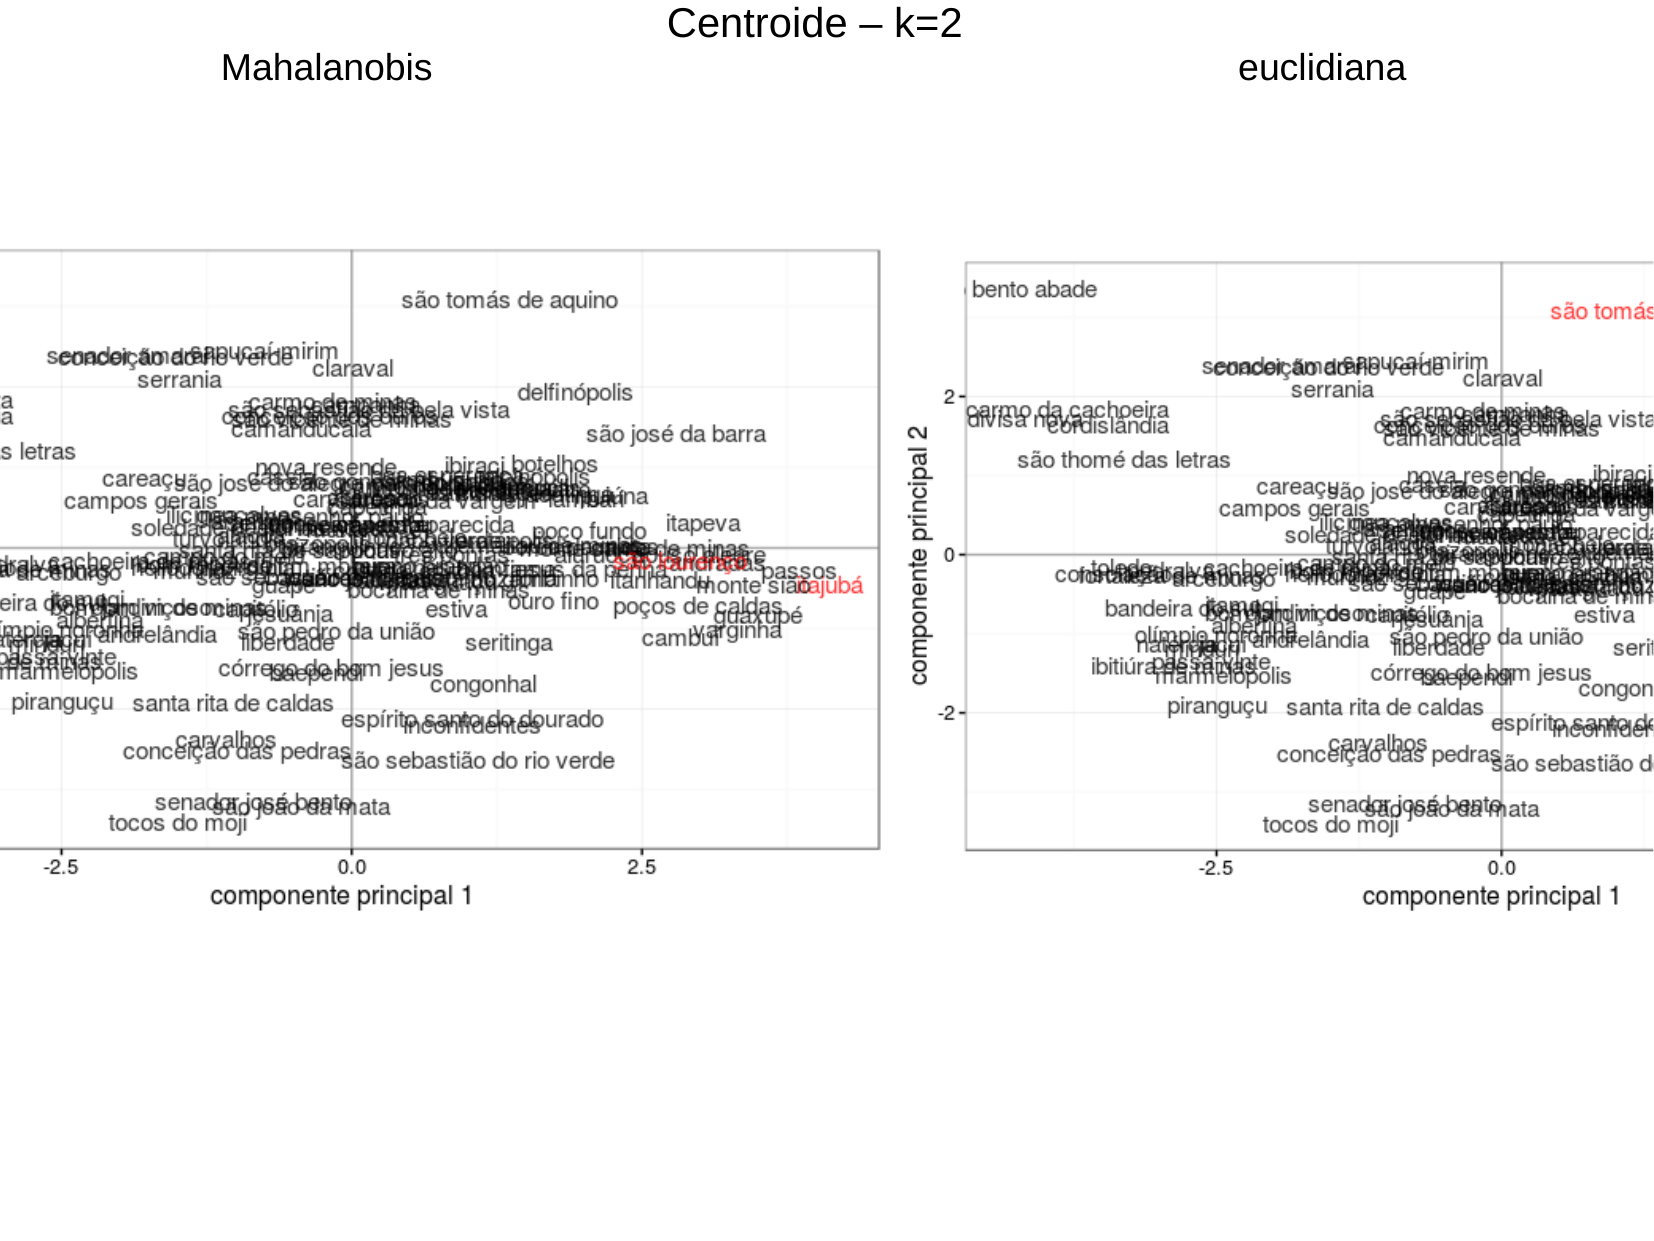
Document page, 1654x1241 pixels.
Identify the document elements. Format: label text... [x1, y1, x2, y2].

picture [0, 200, 1654, 922]
title Centroide – k=2 Mahalanobis euclidiana [70, 0, 1560, 148]
